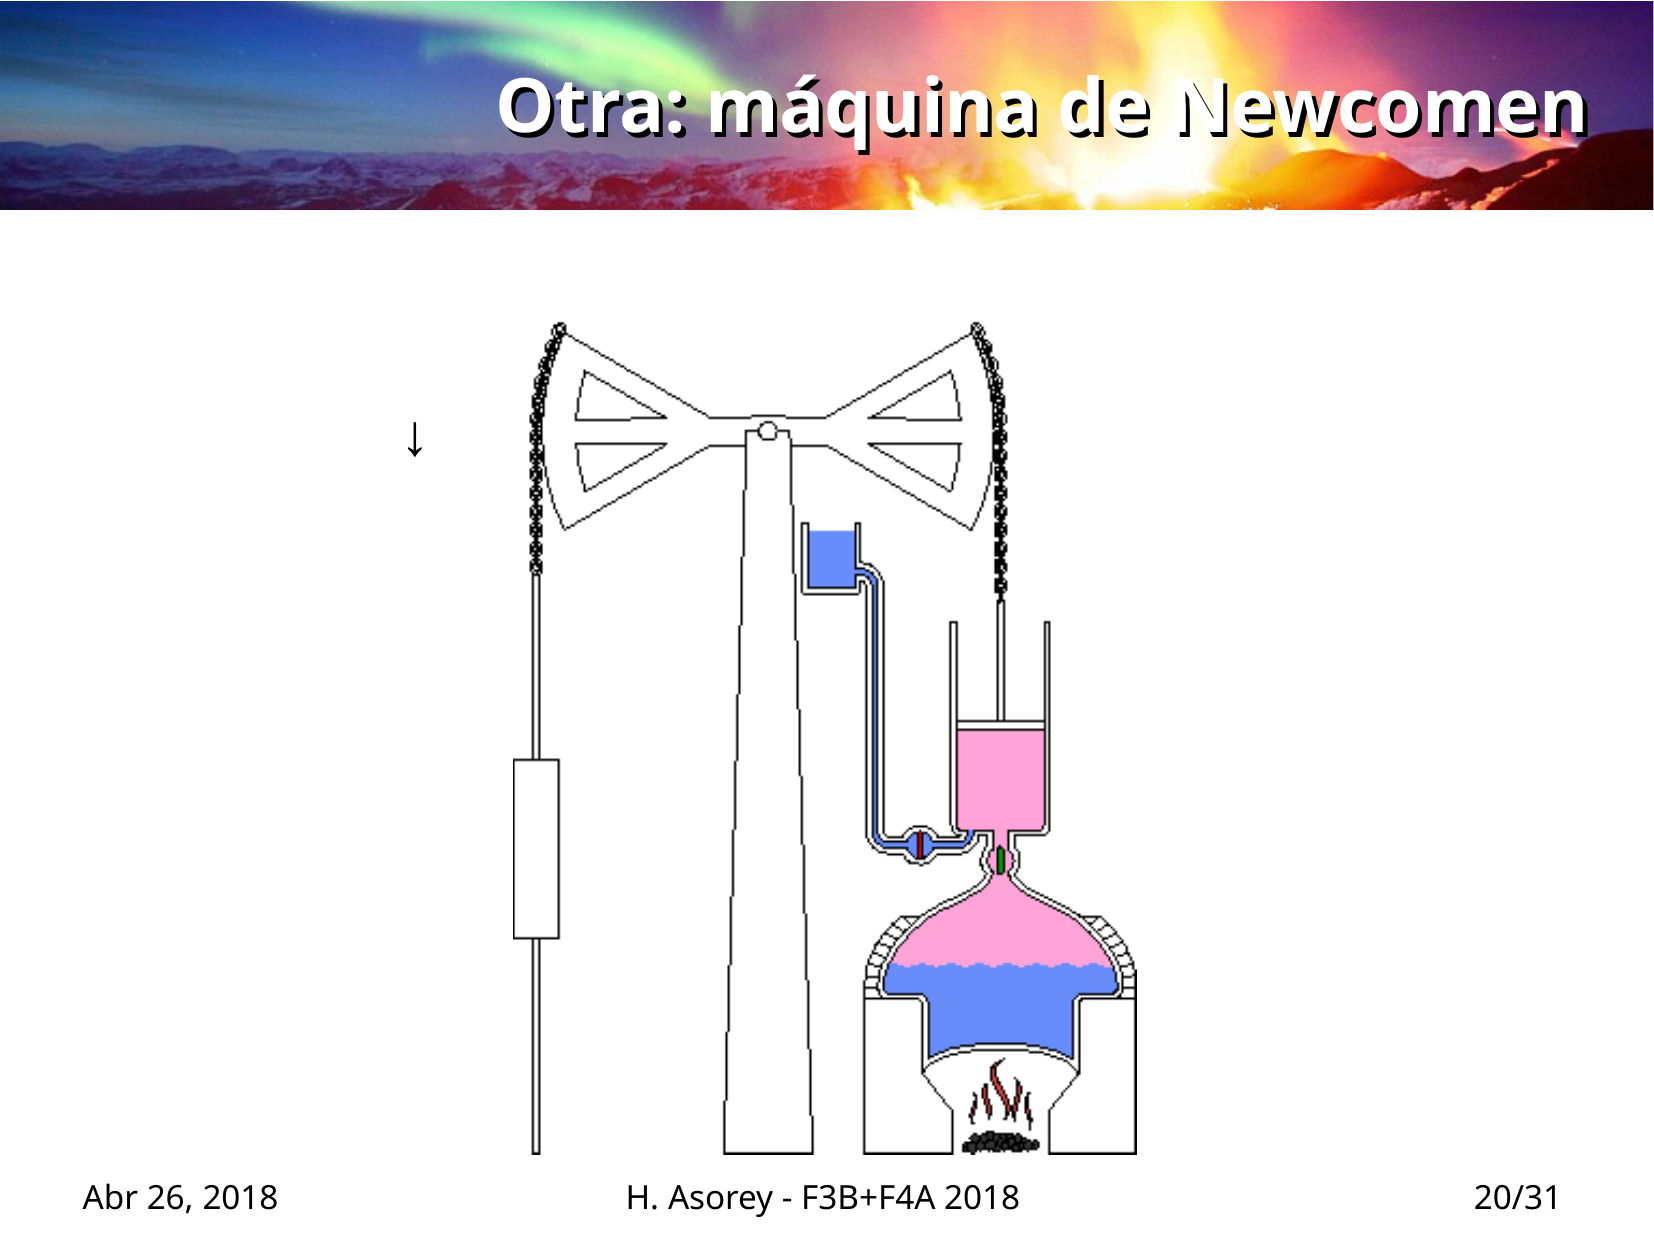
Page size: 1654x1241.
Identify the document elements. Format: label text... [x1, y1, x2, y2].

picture [513, 254, 1137, 1156]
picture [0, 1, 1654, 210]
title Otra: máquina de Newcomen [45, 15, 1606, 191]
text_box ↓ [385, 389, 445, 475]
